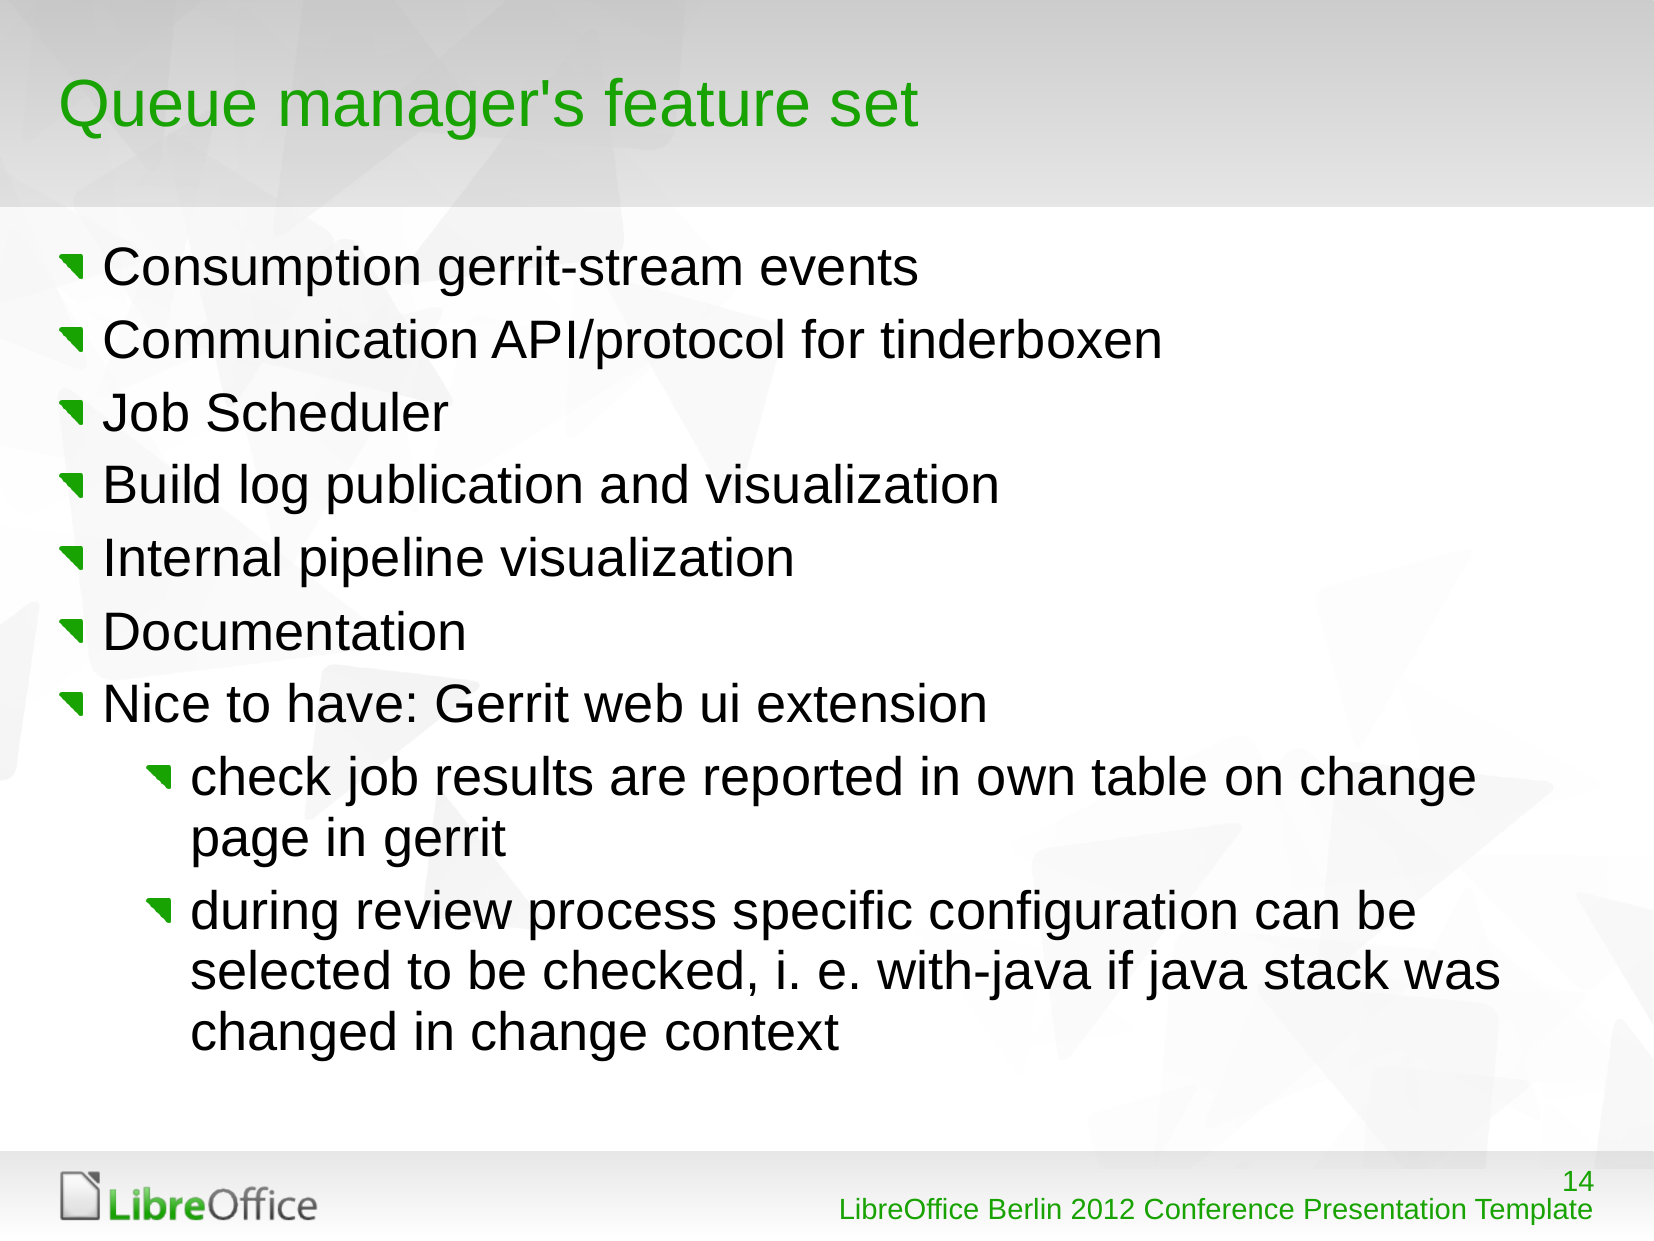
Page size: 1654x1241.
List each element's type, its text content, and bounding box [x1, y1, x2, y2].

title Queue manager's feature set [59, 29, 1595, 178]
list Consumption gerrit-stream events Communication API/protocol for tinderboxen Job Scheduler Build log publication and visualization Internal pipeline visualization Documentation Nice to have: Gerrit web ui extension check job results are reported in own table on change page in gerrit during review process specific configuration can be selected to be checked, i. e. with-java if java stack was changed in change context [59, 236, 1595, 1062]
picture [41, 1152, 337, 1240]
picture [0, 0, 783, 931]
picture [915, 548, 1654, 1169]
